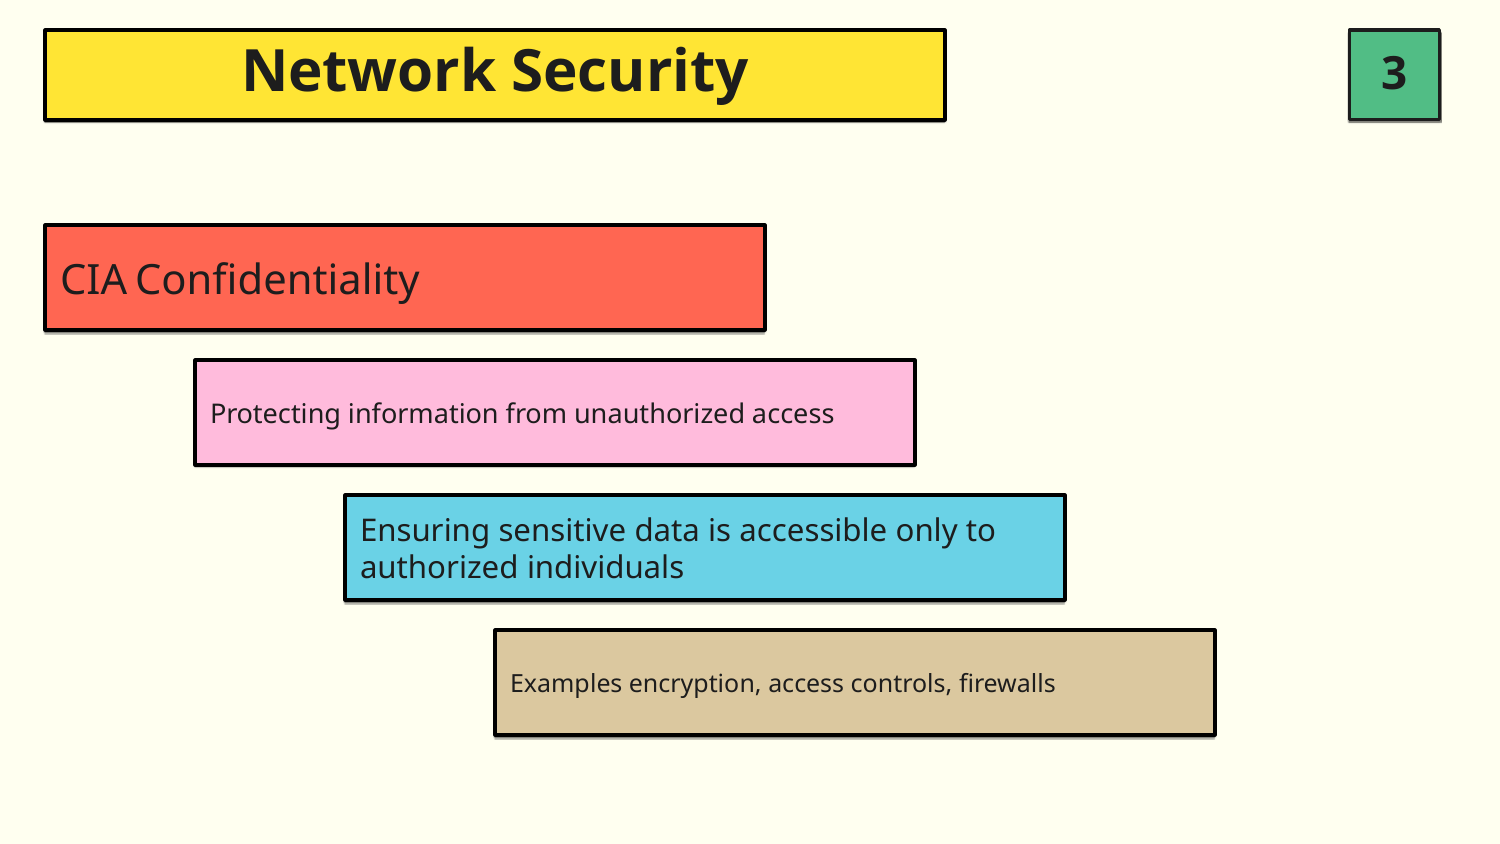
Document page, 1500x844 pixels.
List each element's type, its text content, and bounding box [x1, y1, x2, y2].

list Protecting information from unauthorized access [195, 360, 915, 465]
list CIA Confidentiality [45, 225, 765, 330]
title Network Security [45, 30, 945, 120]
list Ensuring sensitive data is accessible only to authorized individuals [345, 495, 1065, 600]
list Examples encryption, access controls, firewalls [495, 630, 1215, 735]
